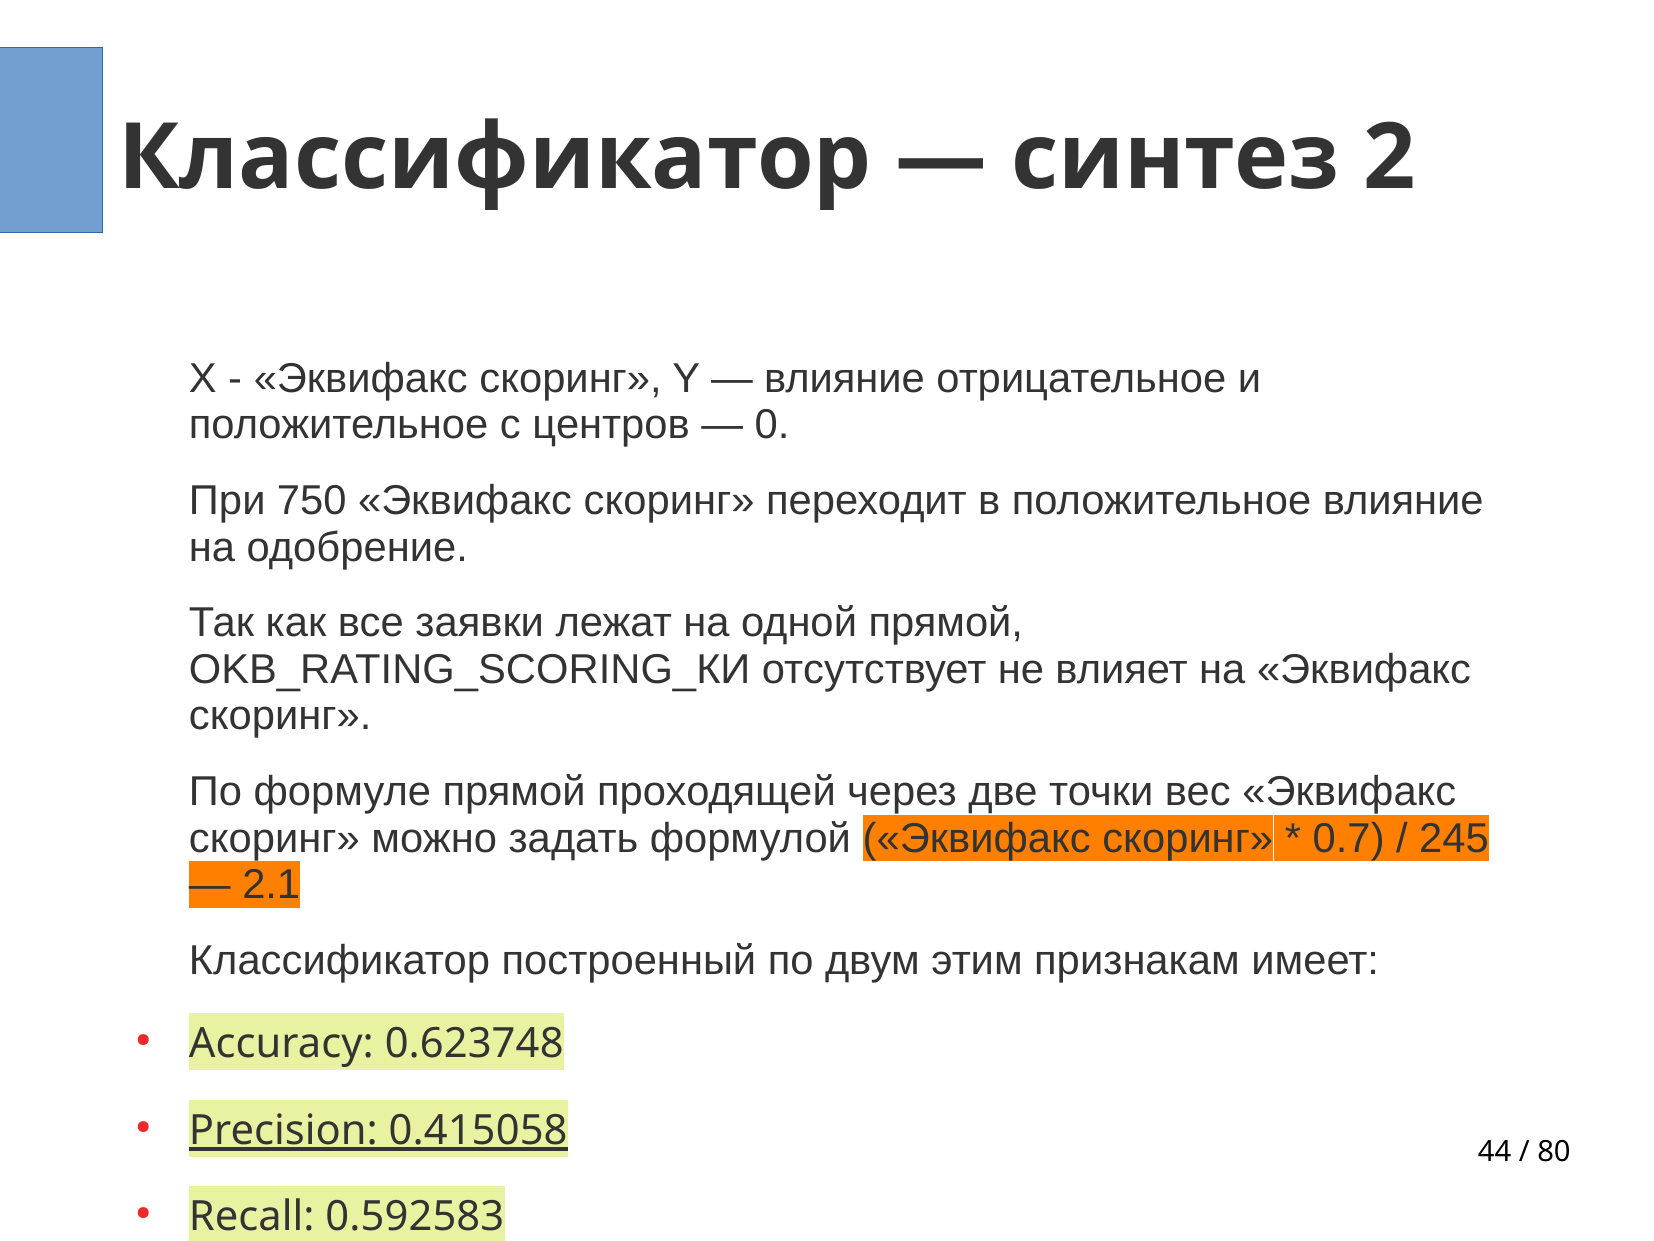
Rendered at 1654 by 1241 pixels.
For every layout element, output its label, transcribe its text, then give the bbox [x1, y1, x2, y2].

title Классификатор — синтез 2 [118, 49, 1571, 257]
list X - «Эквифакс скоринг», Y — влияние отрицательное и положительное с центров — 0. При 750 «Эквифакс скоринг» переходит в положительное влияние на одобрение. Так как все заявки лежат на одной прямой, OKB_RATING_SCORING_КИ отсутствует не влияет на «Эквифакс скоринг». По формуле прямой проходящей через две точки вес «Эквифакс скоринг» можно задать формулой («Эквифакс скоринг» * 0.7) / 245 — 2.1 Классификатор построенный по двум этим признакам имеет: Accuracy: 0.623748 Precision: 0.415058 Recall: 0.592583 [118, 354, 1536, 1074]
text_box [0, 47, 103, 233]
